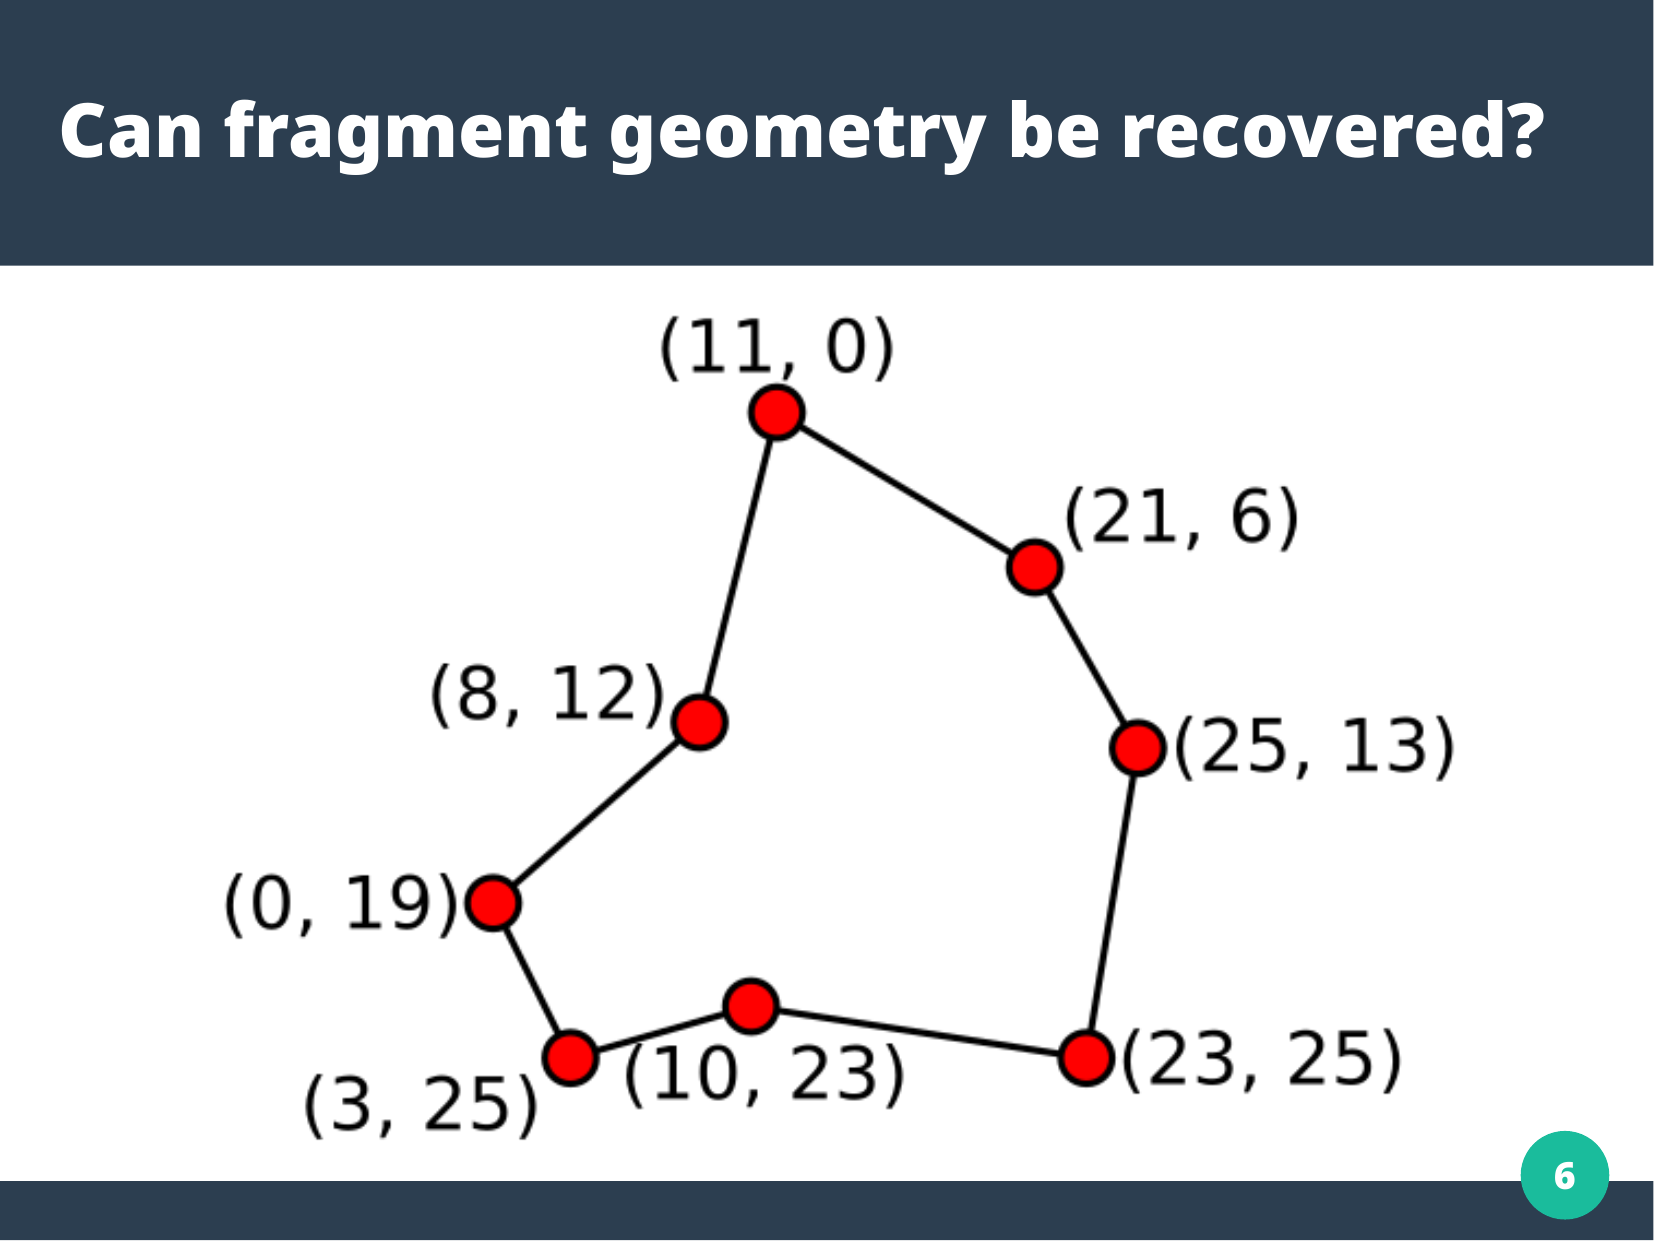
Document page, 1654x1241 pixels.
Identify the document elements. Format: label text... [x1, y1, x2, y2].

picture [210, 284, 1474, 1163]
title Can fragment geometry be recovered? [59, 49, 1595, 207]
